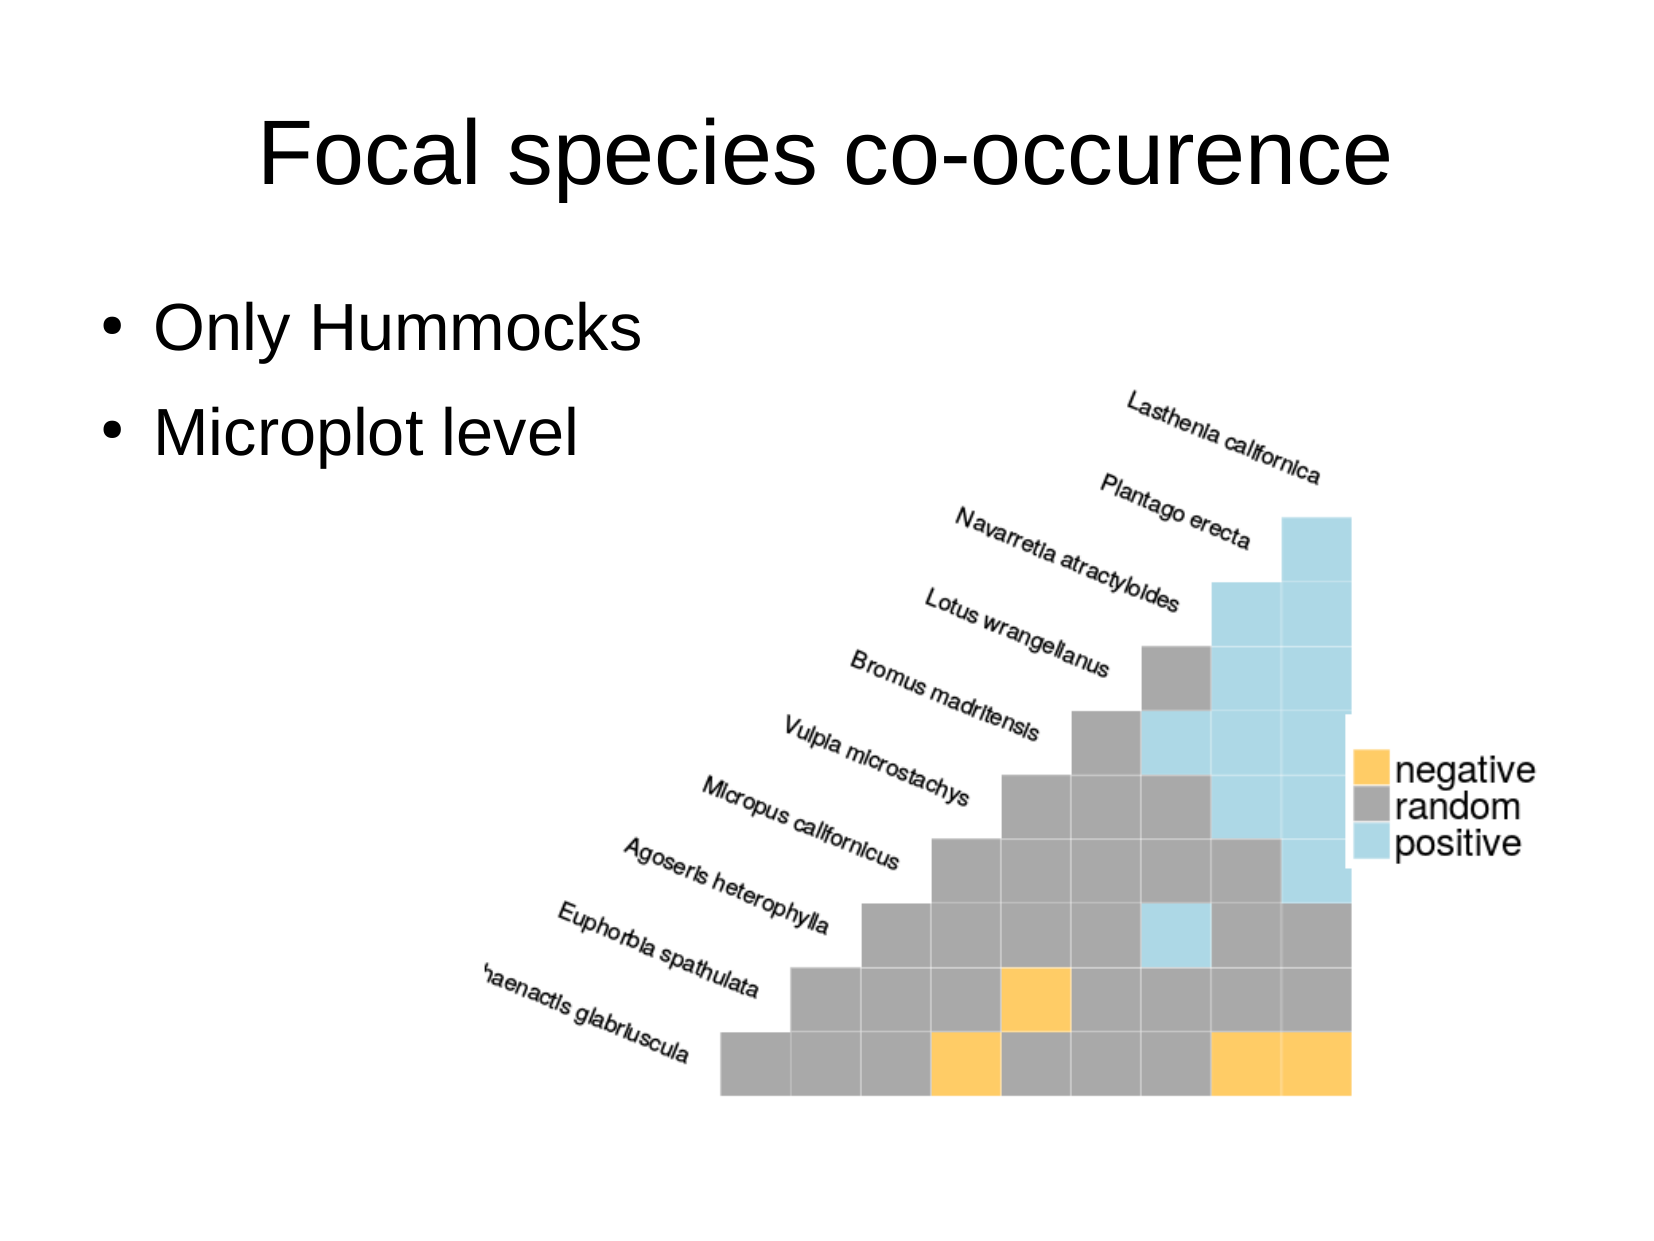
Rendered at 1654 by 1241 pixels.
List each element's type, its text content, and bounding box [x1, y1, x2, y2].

title Focal species co-occurence [82, 49, 1571, 257]
picture [458, 1010, 1546, 1128]
list Only Hummocks Microplot level [82, 290, 1571, 1010]
